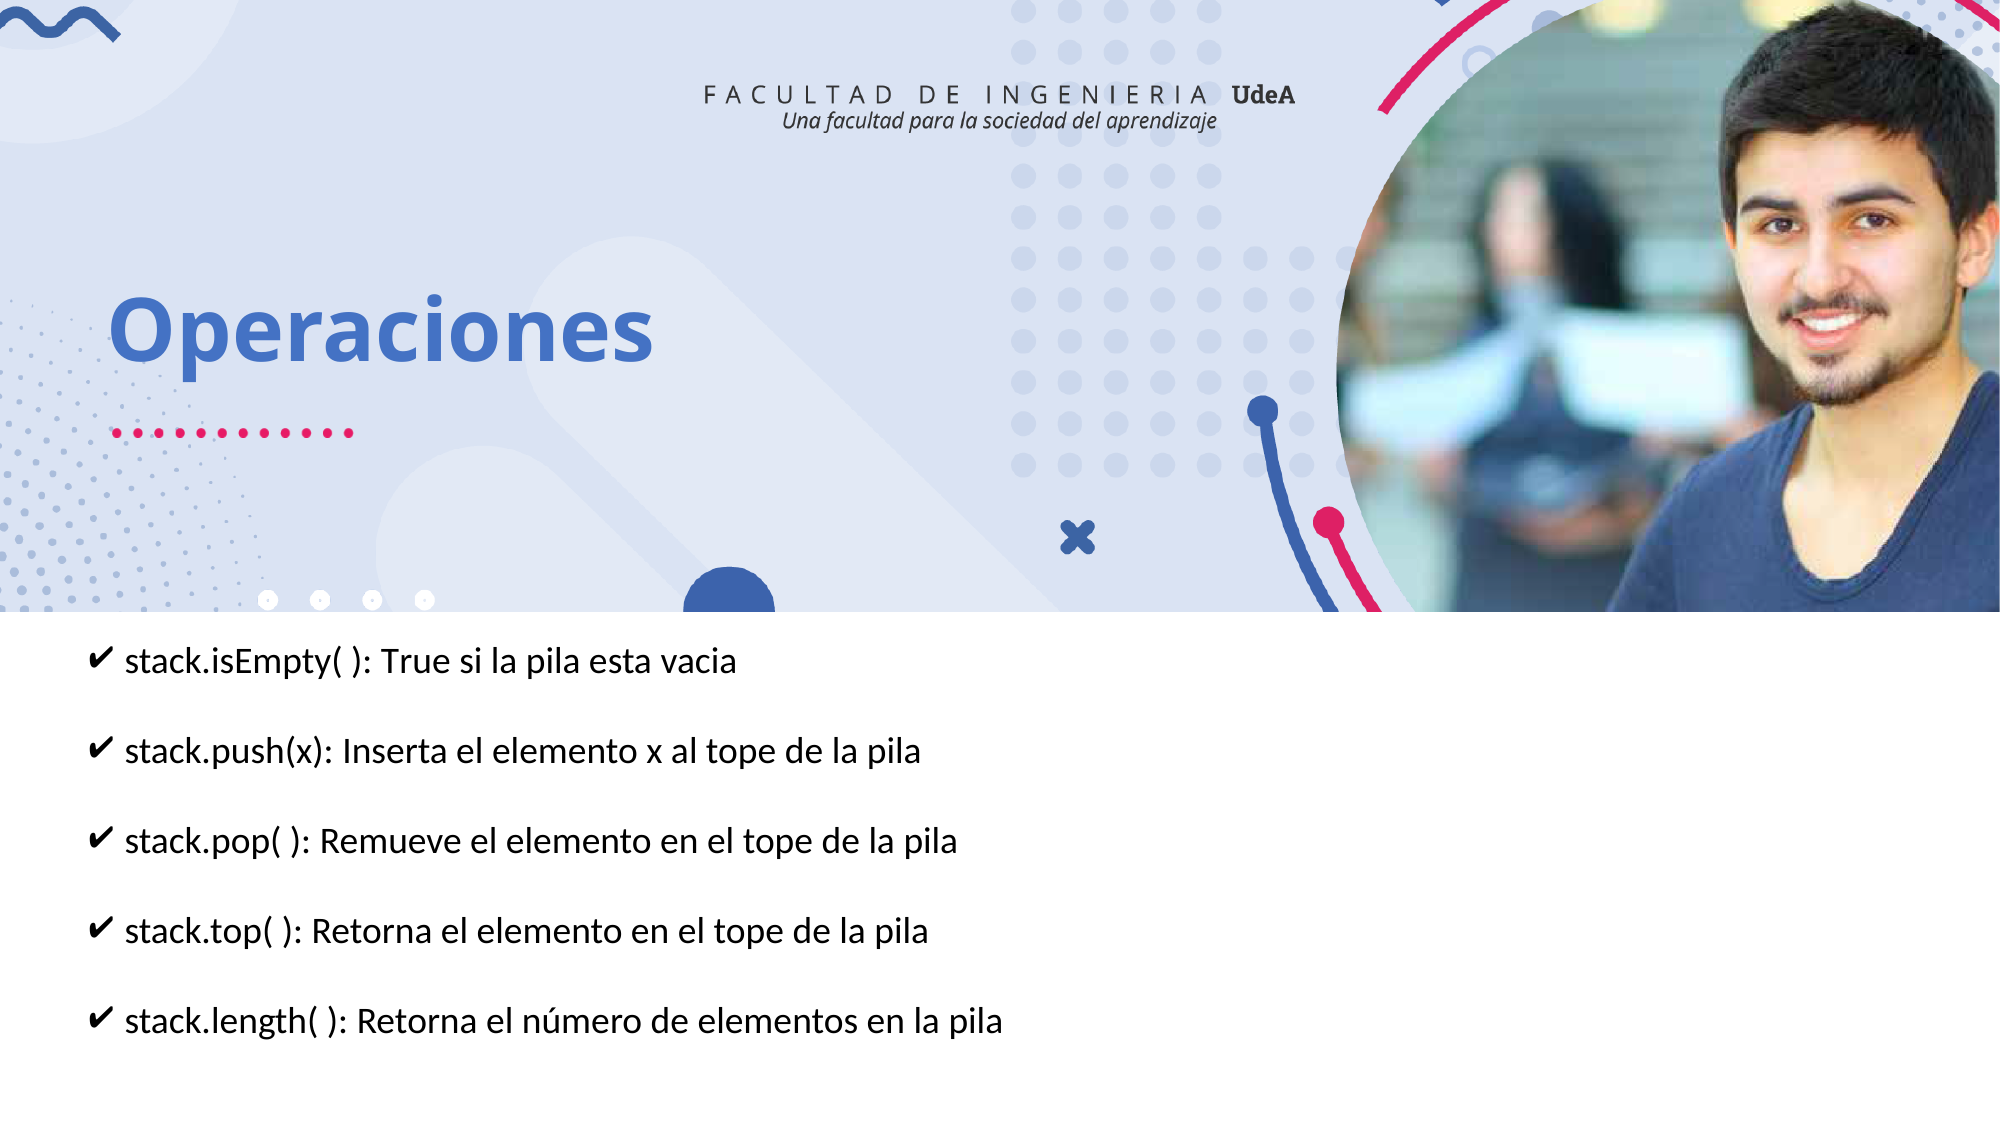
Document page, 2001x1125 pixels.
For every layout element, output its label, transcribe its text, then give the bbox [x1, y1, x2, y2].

text_box Operaciones [92, 277, 988, 389]
picture [0, 0, 2000, 612]
text_box stack.isEmpty( ): True si la pila esta vacia stack.push(x): Inserta el elemento x al tope de la pila stack.pop( ): Remueve el elemento en el tope de la pila stack.top( ): Retorna el elemento en el tope de la pila stack.length( ): Retorna el número de elementos en la pila [74, 628, 1663, 1094]
